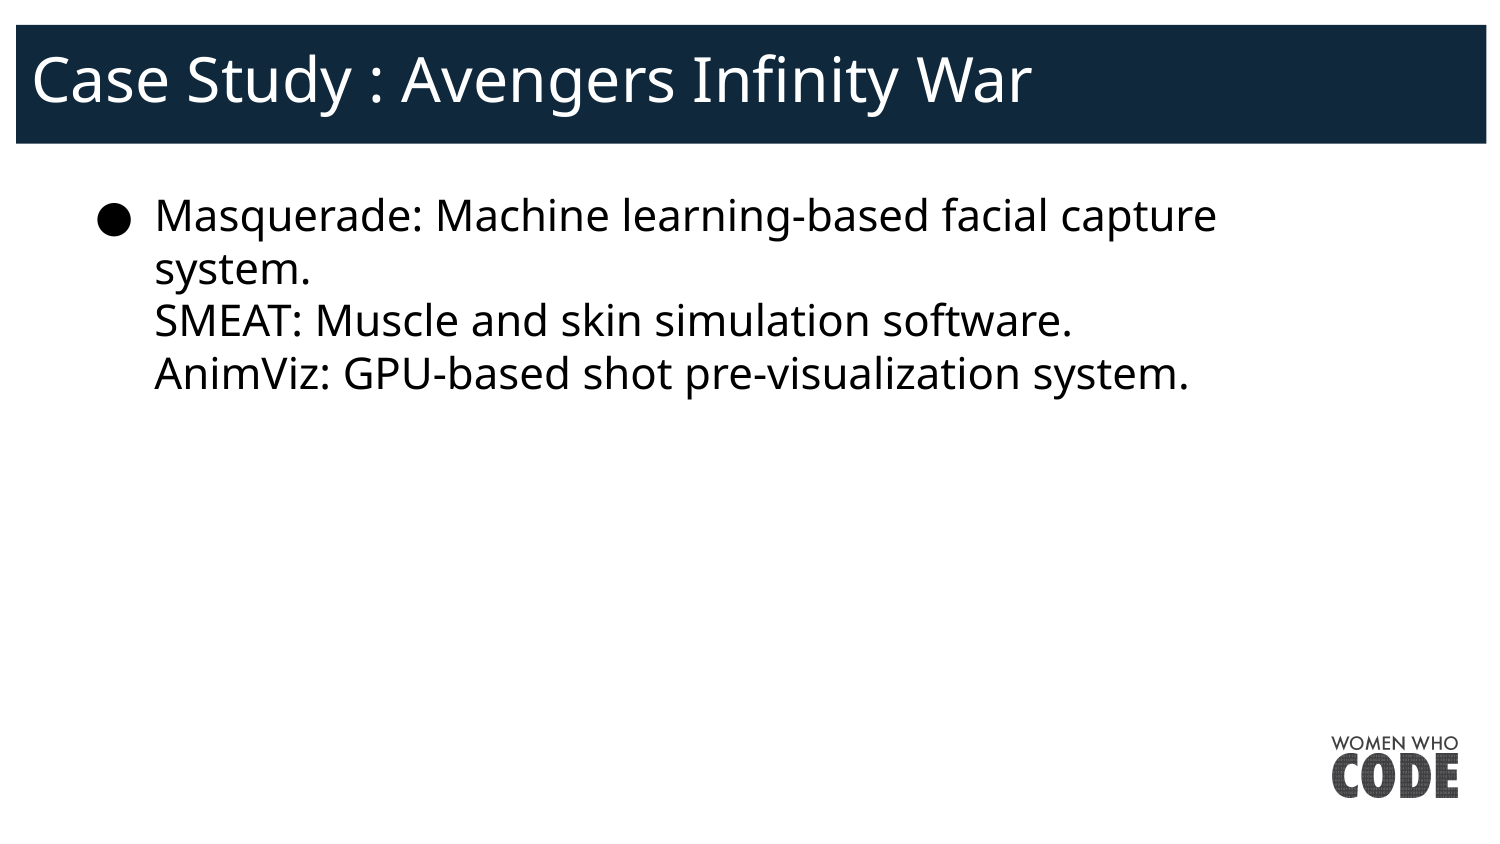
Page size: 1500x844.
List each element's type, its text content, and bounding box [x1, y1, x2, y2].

picture [1331, 735, 1458, 798]
text_box Case Study : Avengers Infinity War [16, 24, 1487, 144]
title Masquerade: Machine learning-based facial capture system. SMEAT: Muscle and skin simulation software. AnimViz: GPU-based shot pre-visualization system. [64, 172, 1400, 775]
